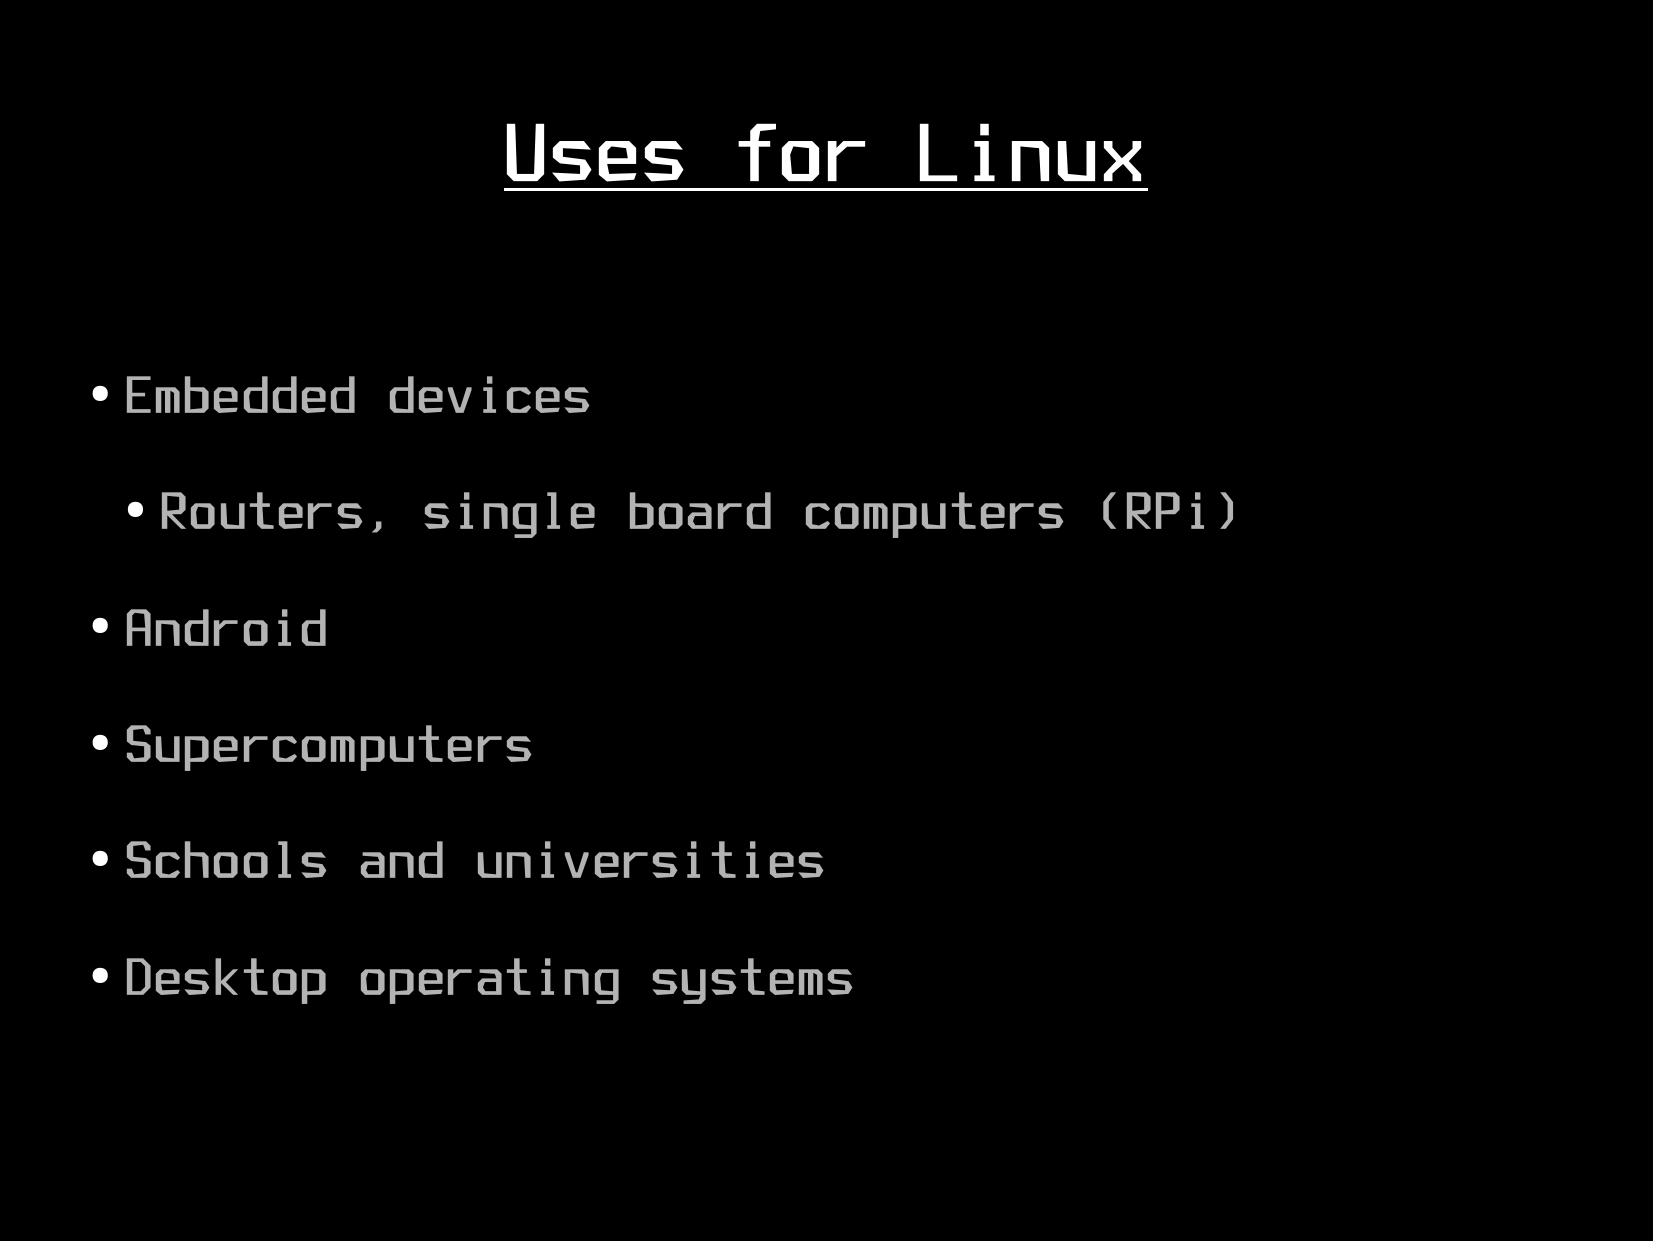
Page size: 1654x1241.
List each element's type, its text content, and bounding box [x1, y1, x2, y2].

title Uses for Linux [82, 49, 1571, 257]
text_box Embedded devices Routers, single board computers (RPi) Android Supercomputers Schools and universities Desktop operating systems [75, 300, 1591, 1047]
